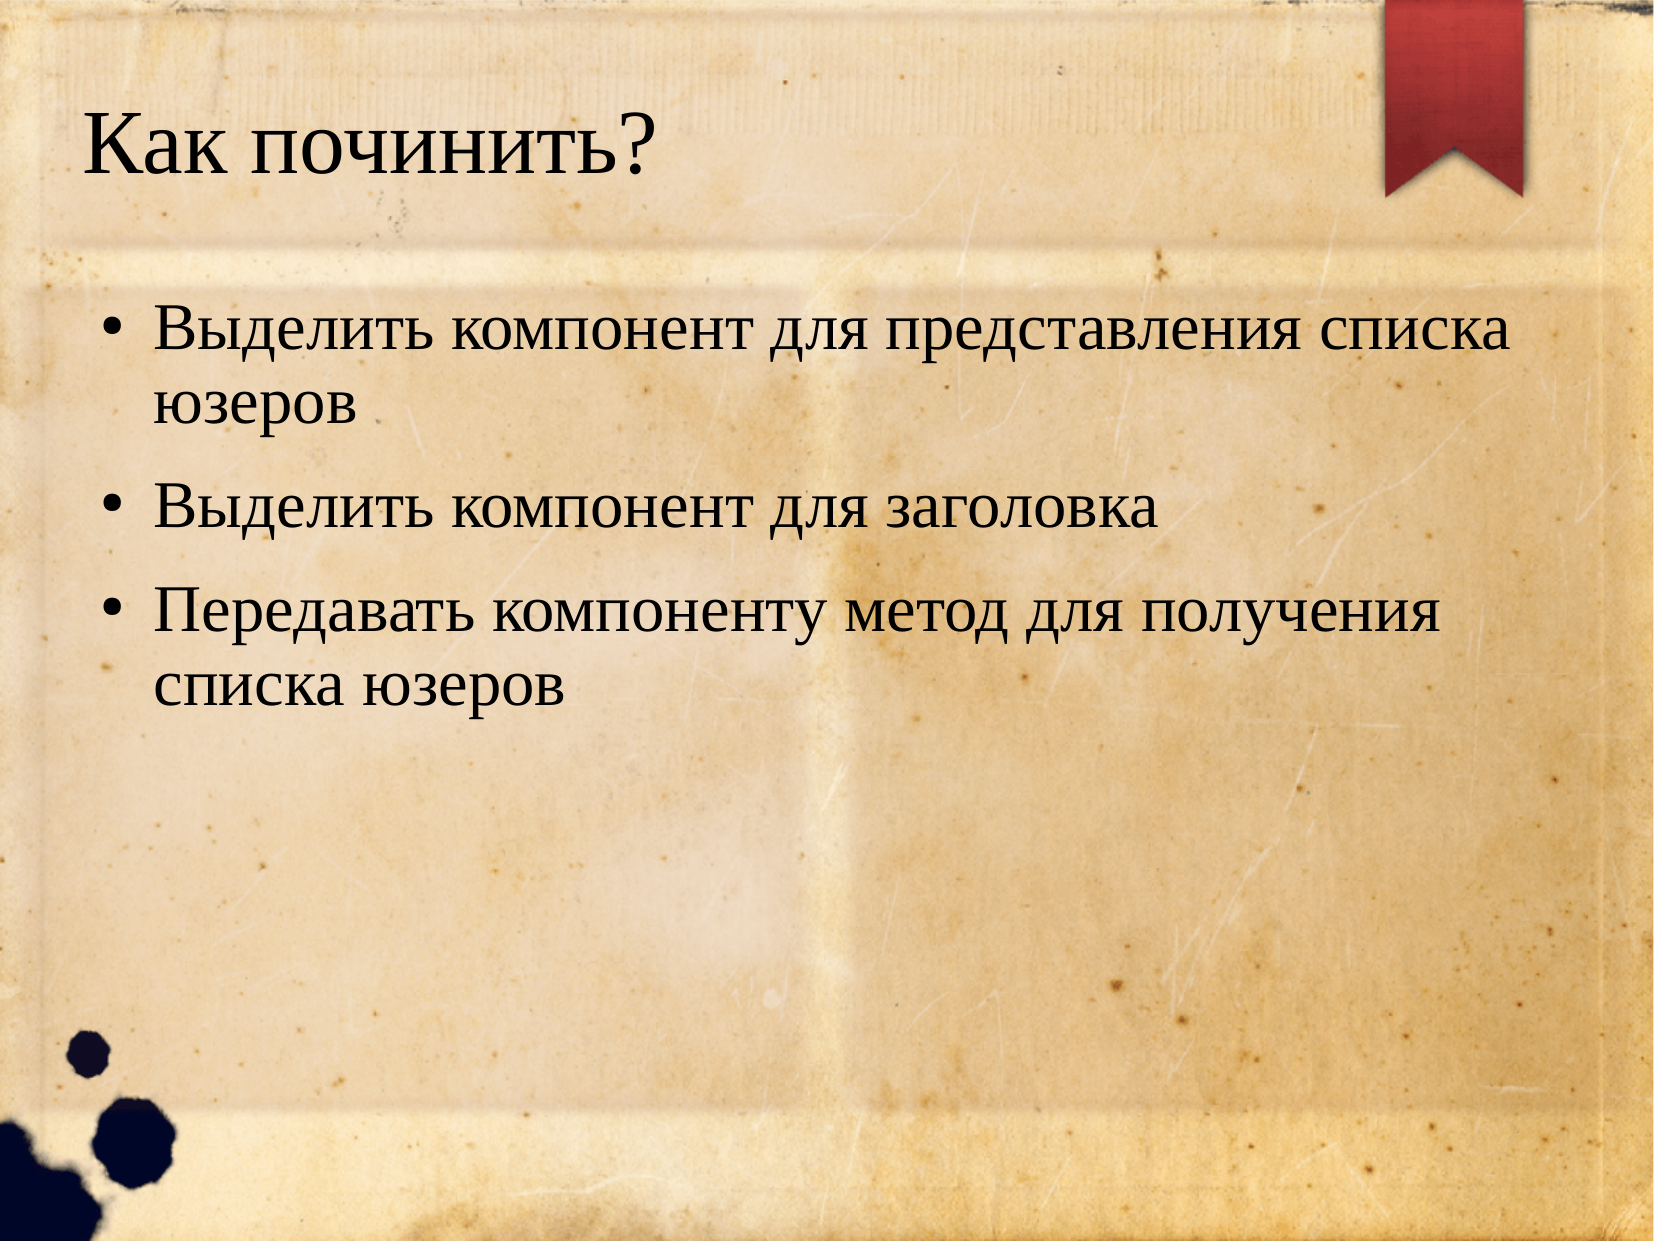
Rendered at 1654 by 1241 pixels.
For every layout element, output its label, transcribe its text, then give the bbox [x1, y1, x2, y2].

list Выделить компонент для представления списка юзеров Выделить компонент для заголовка Передавать компоненту метод для получения списка юзеров [82, 290, 1538, 1010]
title Как починить? [82, 49, 1347, 237]
picture [0, 0, 1654, 1241]
